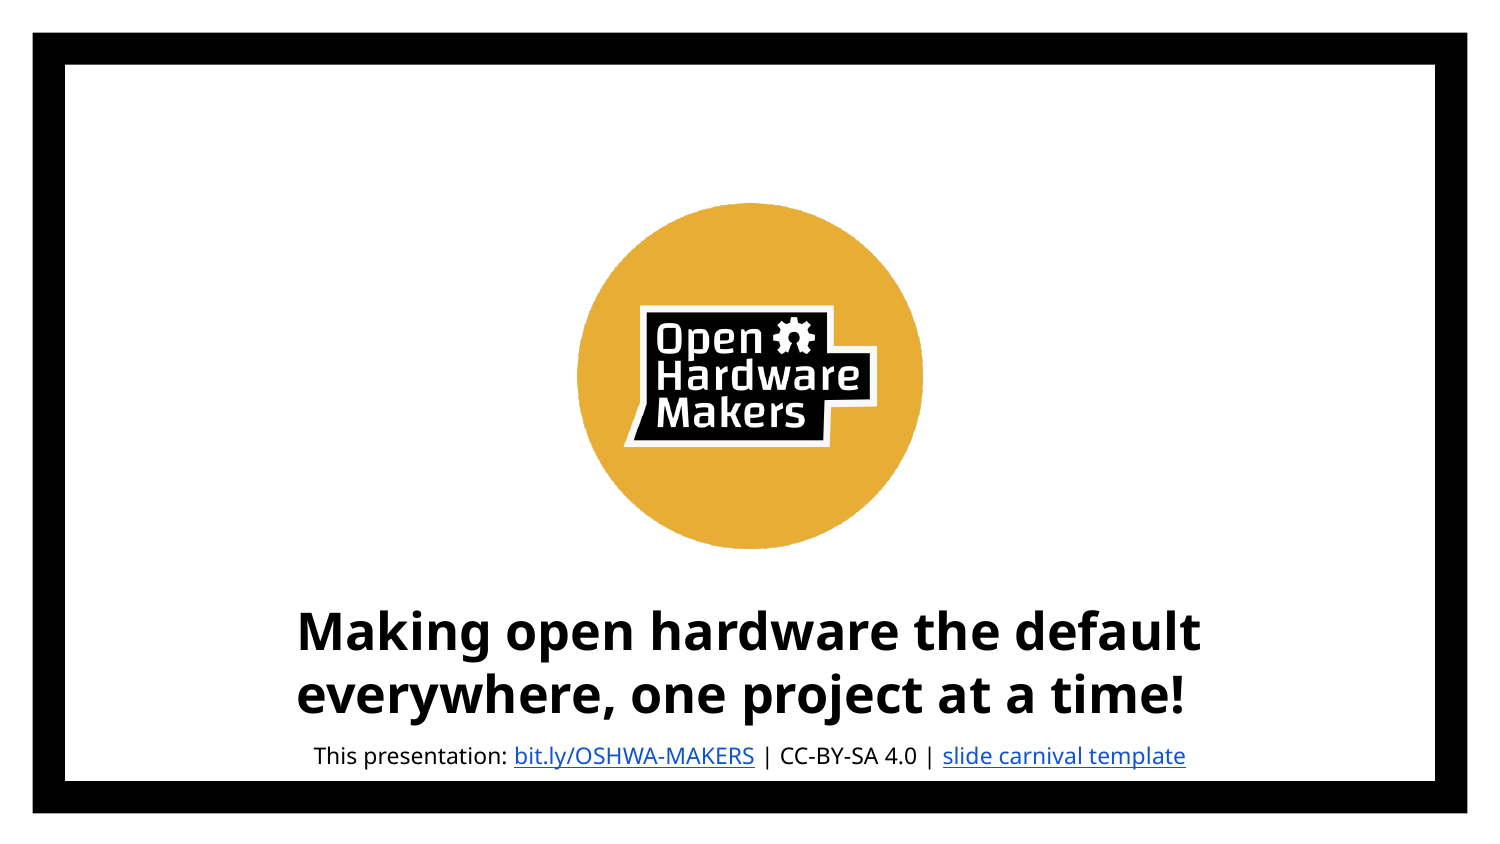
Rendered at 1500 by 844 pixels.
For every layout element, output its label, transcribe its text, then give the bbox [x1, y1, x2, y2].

text_box This presentation: bit.ly/OSHWA-MAKERS | CC-BY-SA 4.0 | slide carnival template [244, 726, 1256, 789]
picture [577, 203, 923, 549]
title Making open hardware the default everywhere, one project at a time! [281, 548, 1219, 726]
